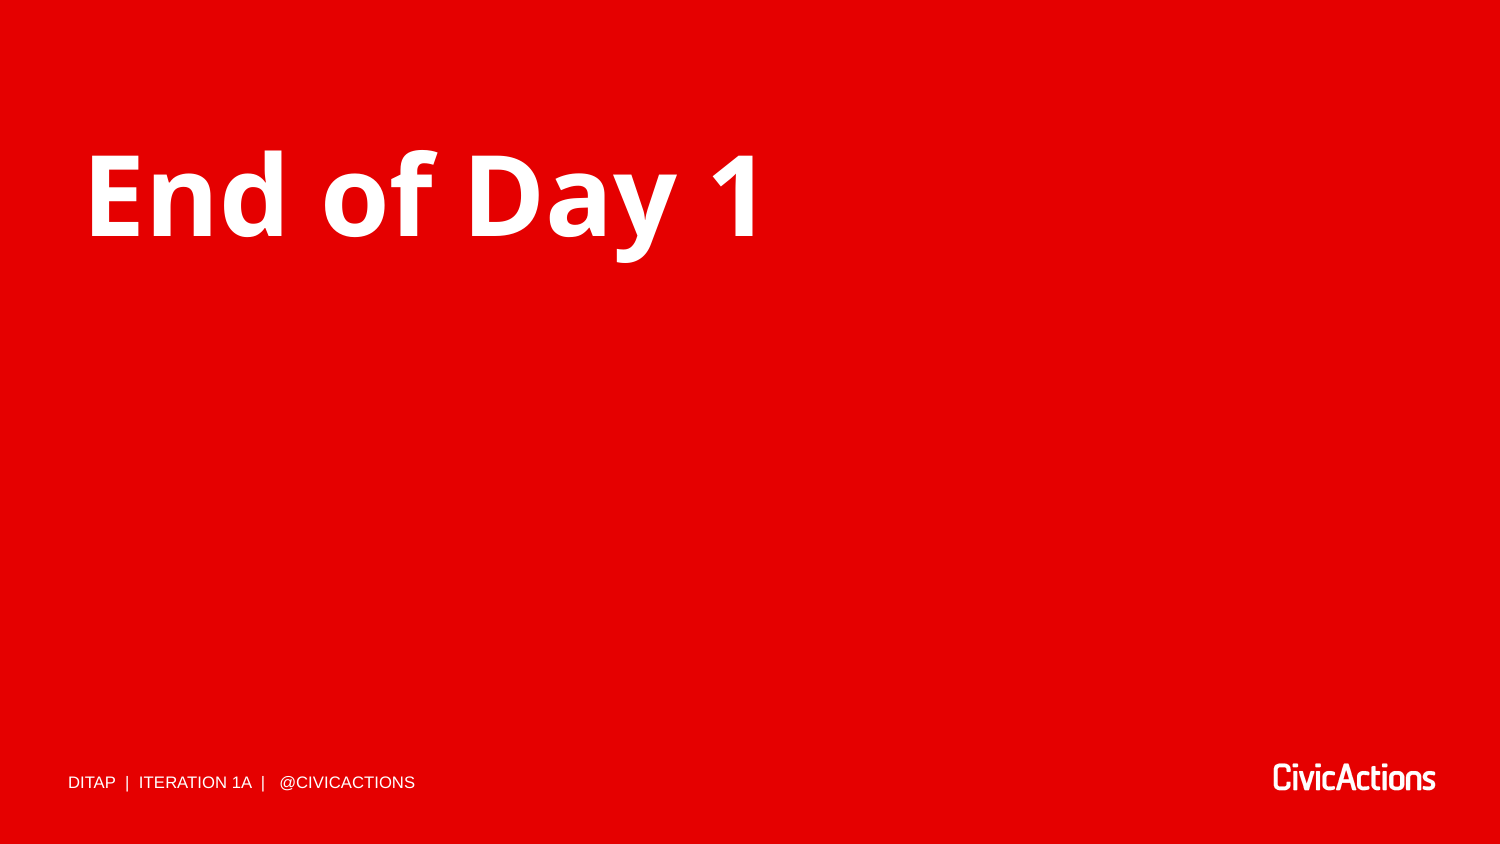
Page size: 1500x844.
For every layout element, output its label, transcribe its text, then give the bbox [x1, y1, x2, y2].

title End of Day 1 [73, 114, 1354, 470]
picture [1271, 758, 1438, 795]
